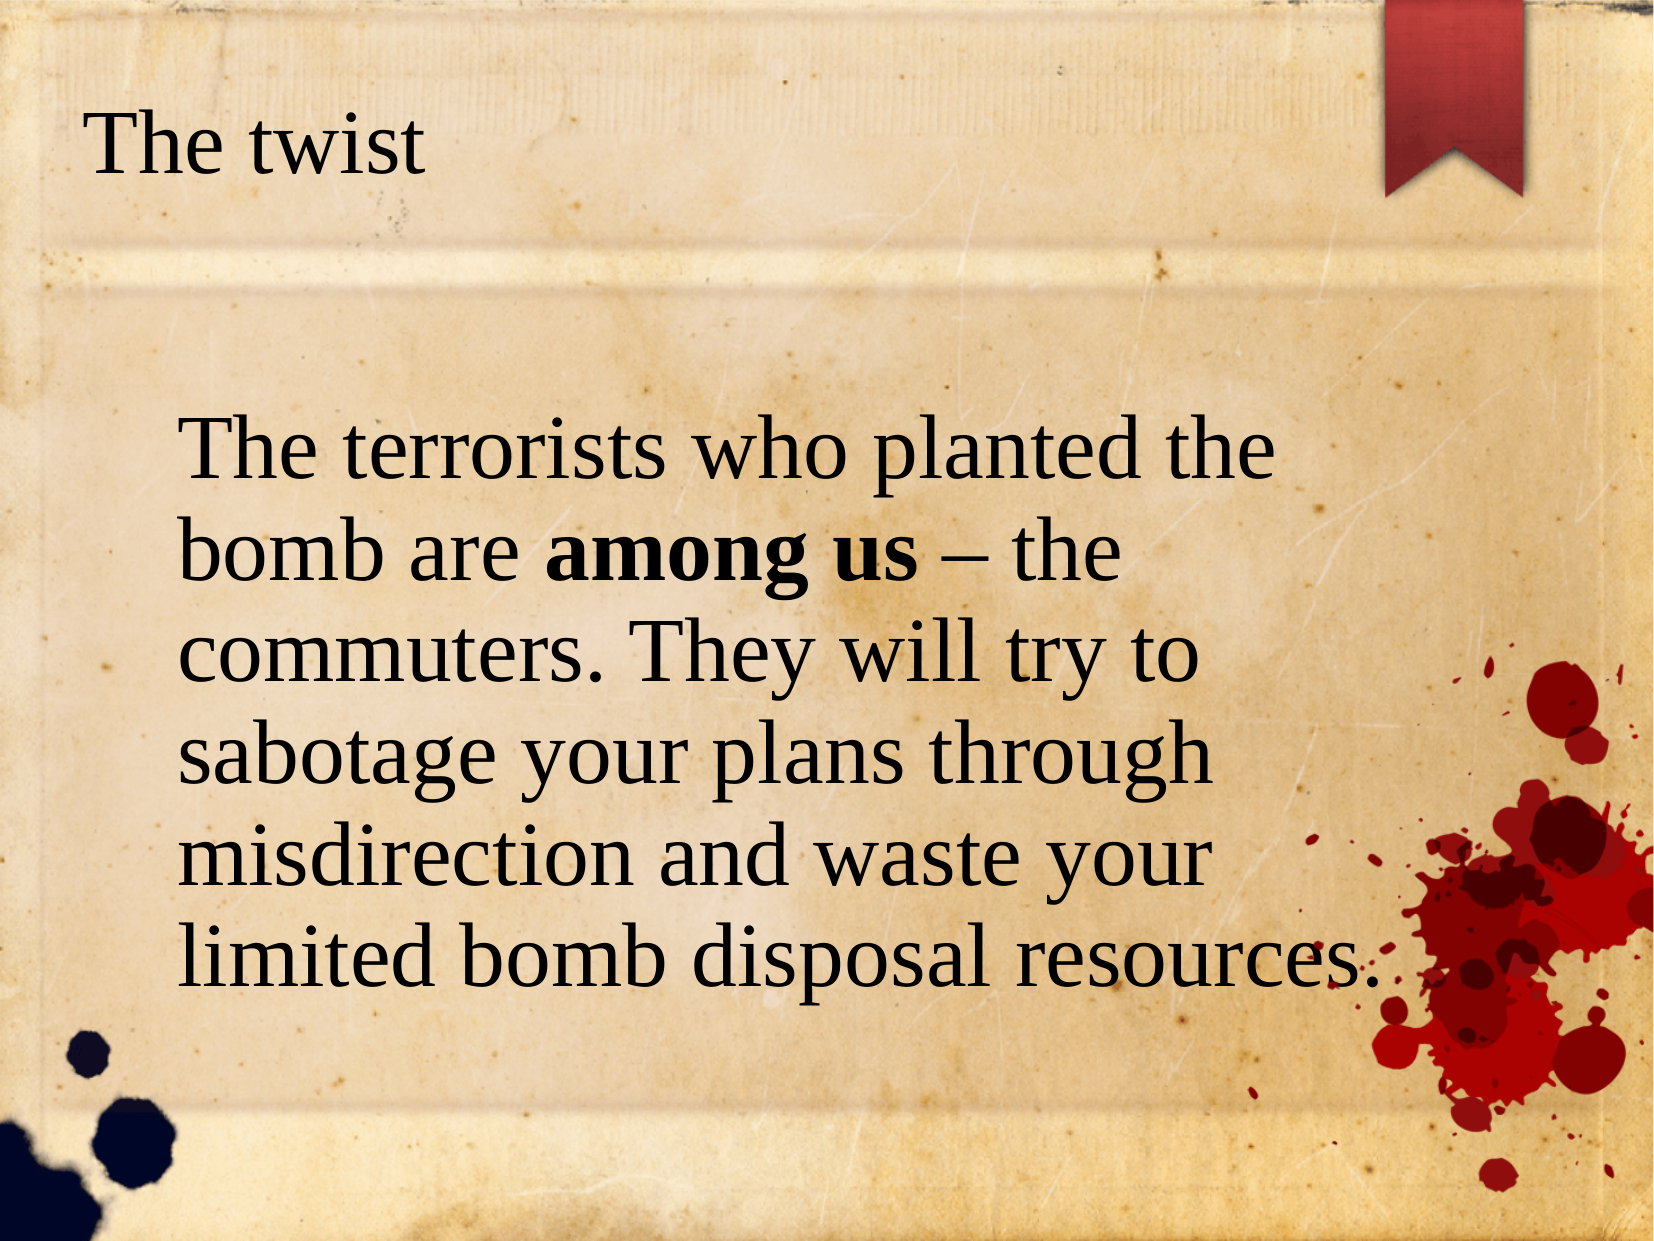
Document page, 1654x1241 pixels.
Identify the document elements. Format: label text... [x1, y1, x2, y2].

title The terrorists who planted the bomb are among us – the commuters. They will try to sabotage your plans through misdirection and waste your limited bomb disposal resources. [177, 283, 1441, 1120]
title The twist [82, 49, 1347, 237]
picture [0, 0, 1654, 1241]
